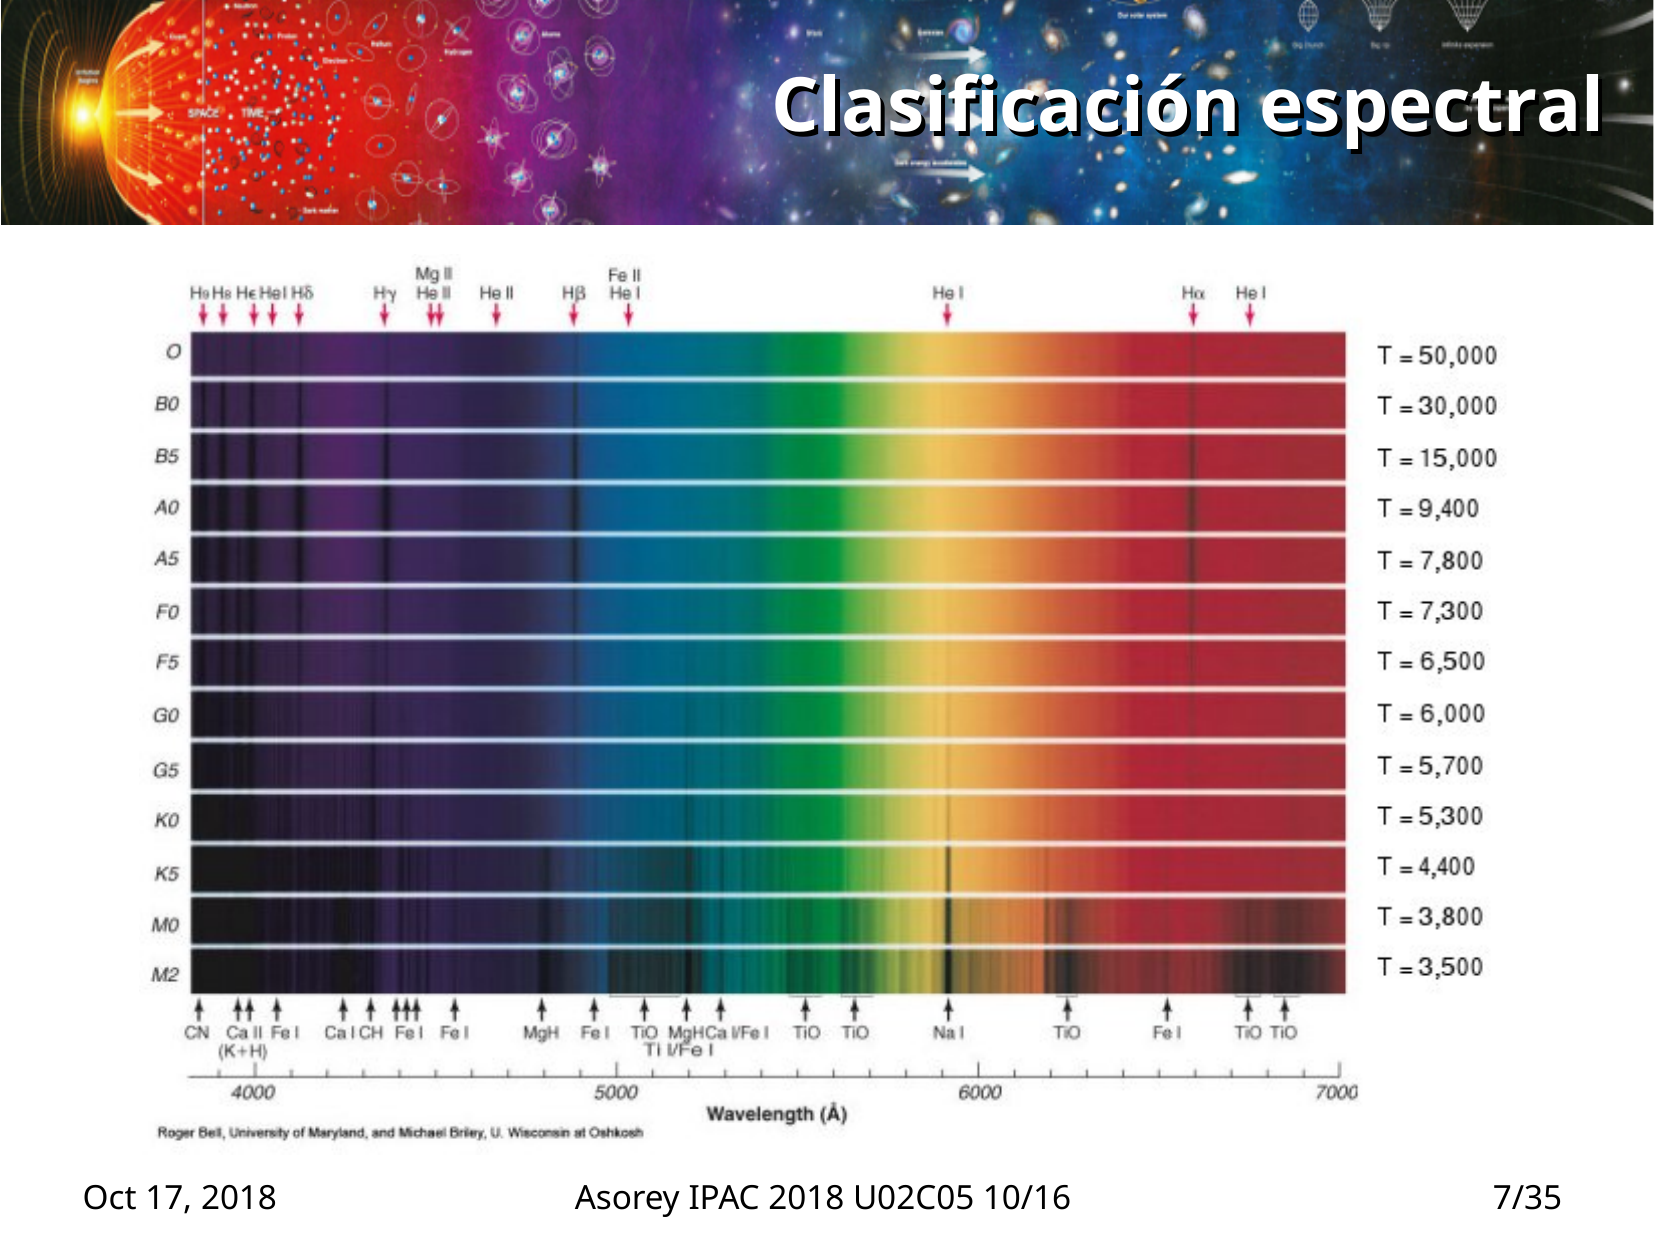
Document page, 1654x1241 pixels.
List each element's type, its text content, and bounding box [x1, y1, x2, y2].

picture [139, 254, 1511, 1156]
title Clasificación espectral [45, 15, 1606, 191]
picture [1, 0, 1654, 225]
